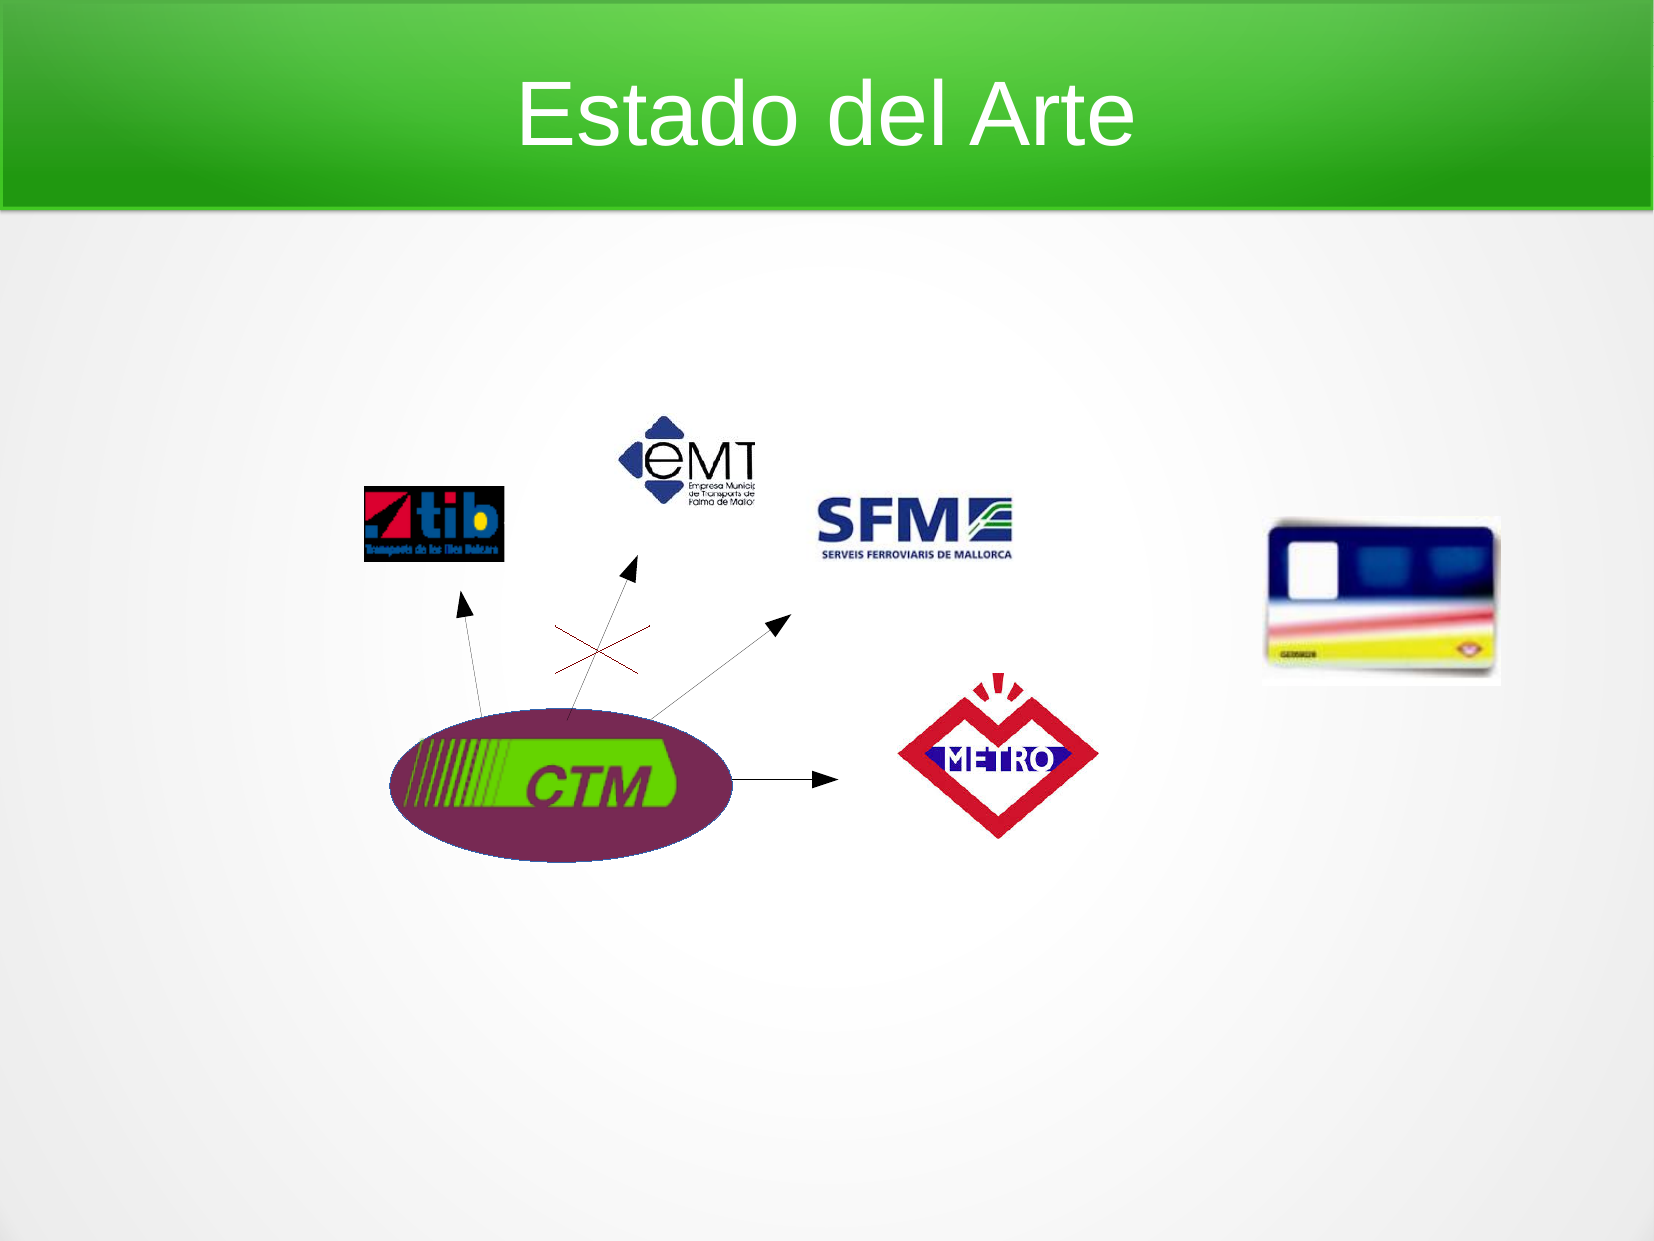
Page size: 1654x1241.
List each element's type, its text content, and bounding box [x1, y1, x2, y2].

picture [614, 413, 1075, 626]
picture [897, 673, 1099, 839]
text_box [568, 708, 651, 720]
picture [389, 720, 686, 823]
text_box [411, 732, 733, 863]
picture [1262, 516, 1501, 686]
title Estado del Arte [82, 49, 1571, 179]
picture [364, 486, 505, 562]
text_box [471, 708, 571, 720]
